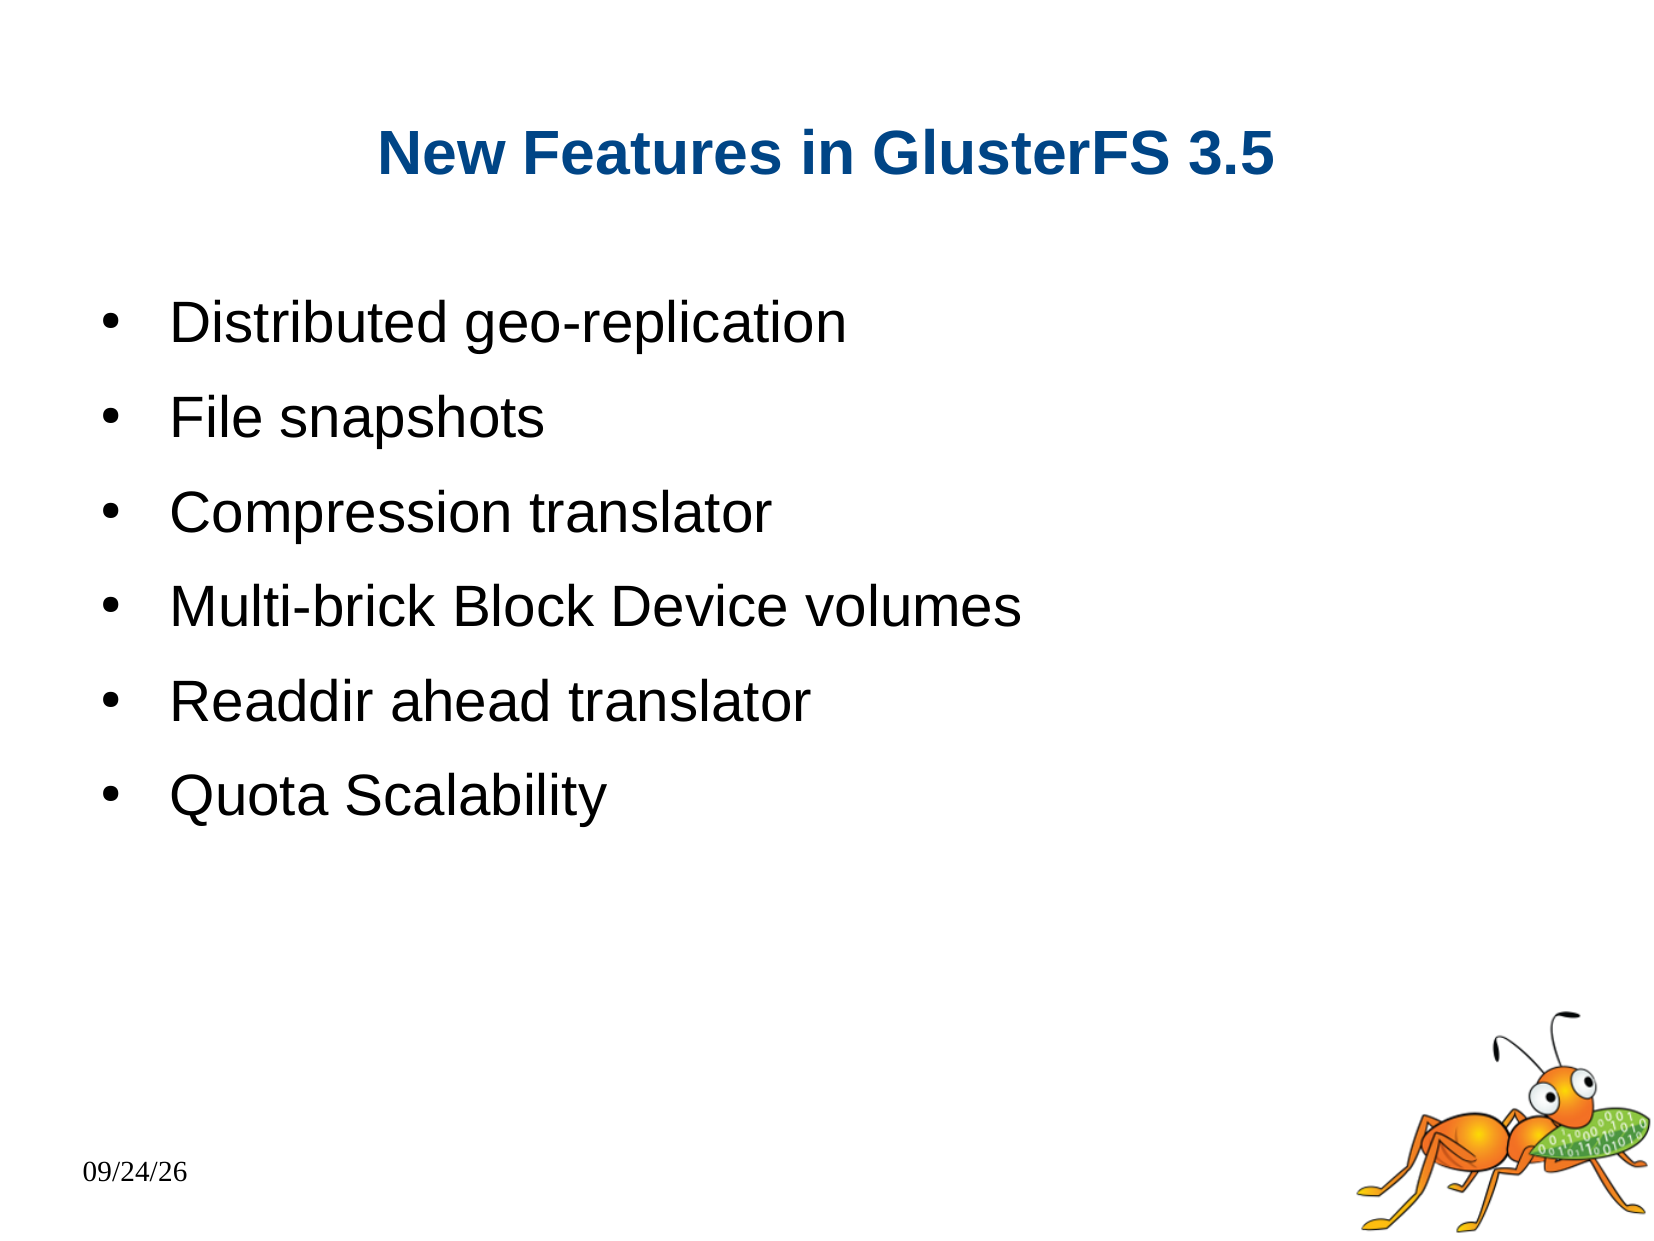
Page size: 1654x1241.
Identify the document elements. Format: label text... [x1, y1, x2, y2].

title New Features in GlusterFS 3.5 [82, 49, 1571, 257]
picture [1353, 1009, 1654, 1235]
list Distributed geo-replication File snapshots Compression translator Multi-brick Block Device volumes Readdir ahead translator Quota Scalability [82, 290, 1571, 1010]
